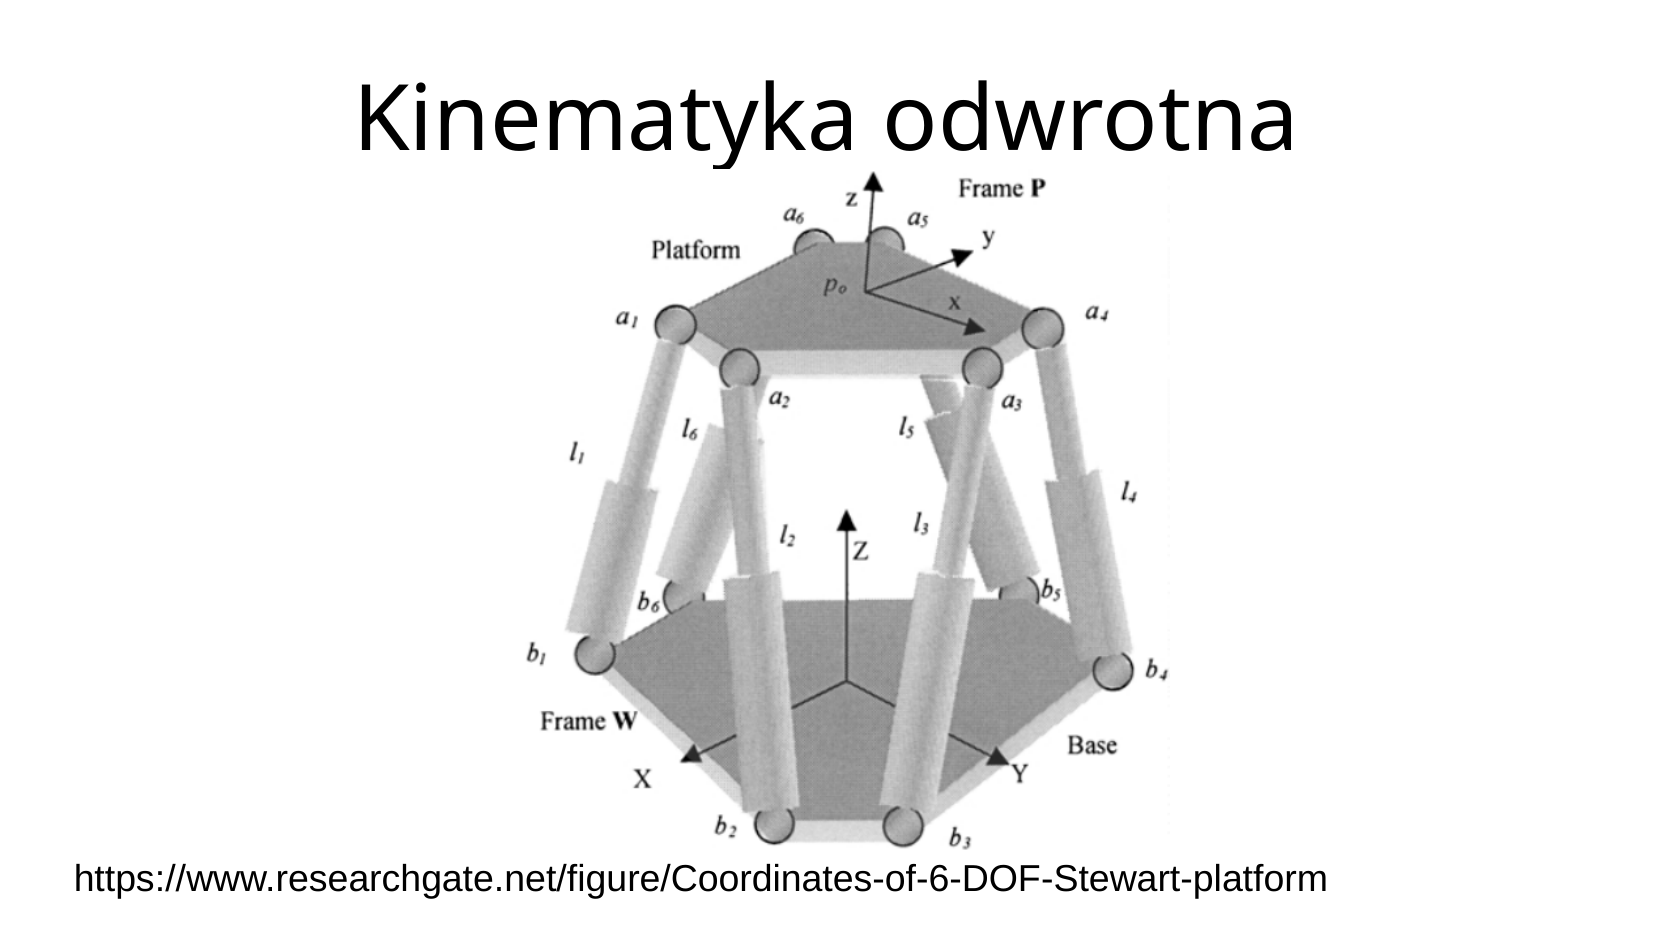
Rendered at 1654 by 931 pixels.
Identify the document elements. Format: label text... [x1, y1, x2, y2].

picture [523, 169, 1170, 850]
title Kinematyka odwrotna [82, 37, 1571, 193]
text_box https://www.researchgate.net/figure/Coordinates-of-6-DOF-Stewart-platform [59, 850, 1548, 931]
